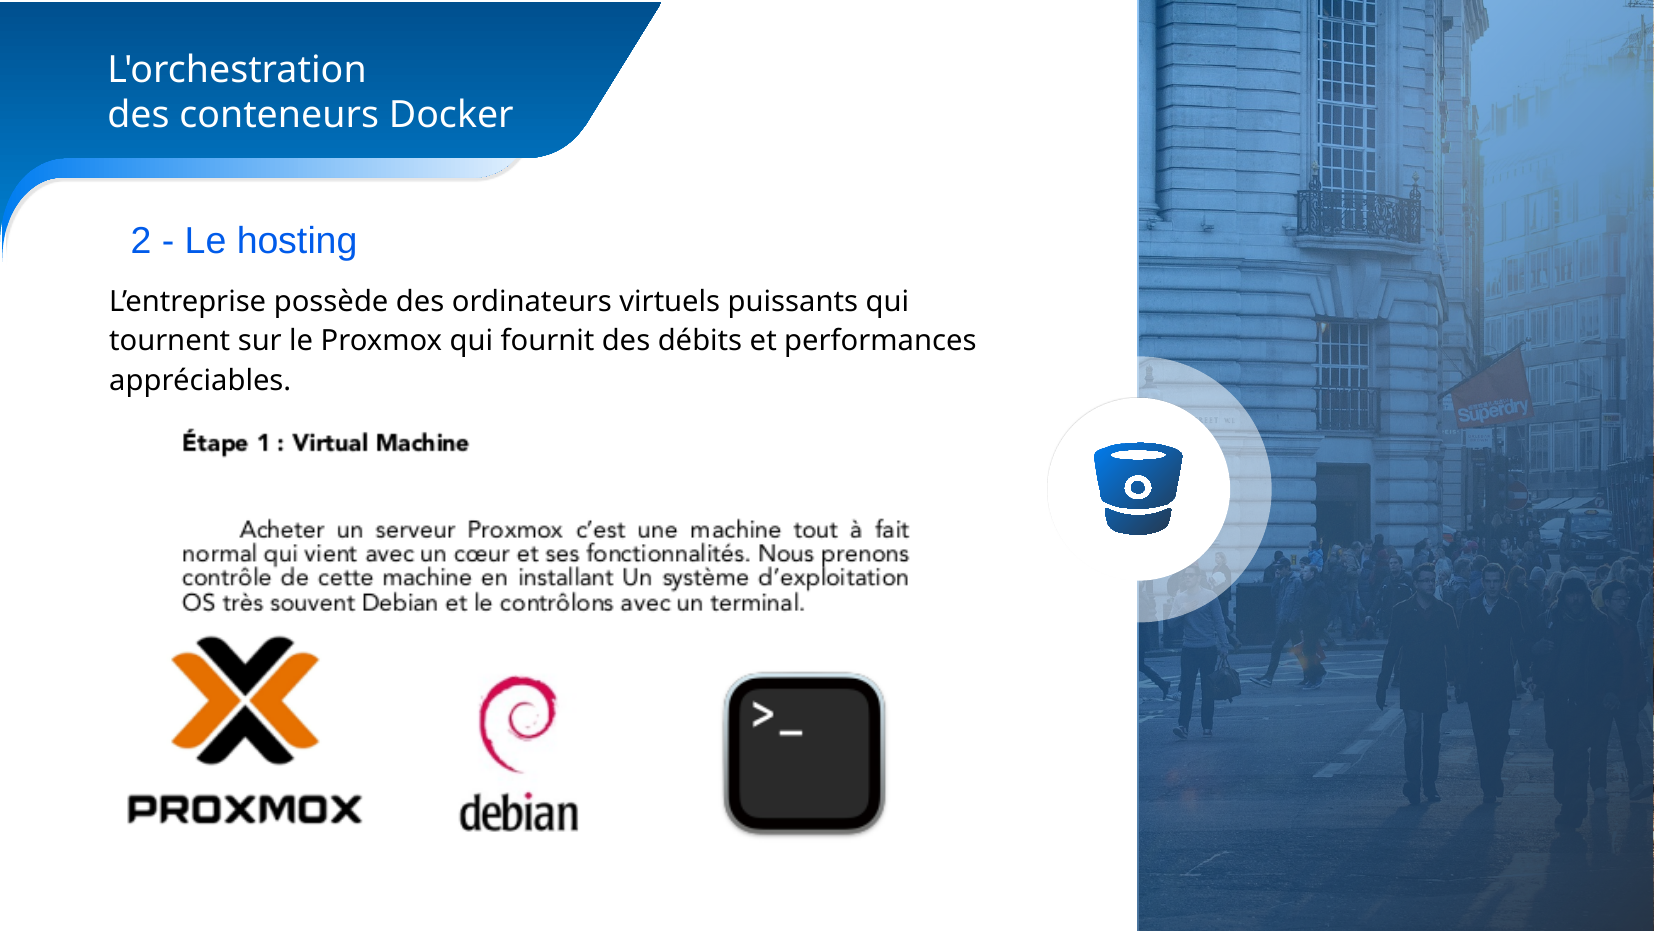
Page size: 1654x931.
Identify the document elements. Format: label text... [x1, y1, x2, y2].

picture [70, 402, 969, 910]
text_box [0, 2, 662, 263]
text_box [1005, 0, 1654, 931]
text_box L'orchestration des conteneurs Docker [92, 37, 530, 143]
text_box L’entreprise possède des ordinateurs virtuels puissants qui tournent sur le Proxmox qui fournit des débits et performances appréciables. [94, 272, 1151, 414]
text_box 2 - Le hosting [115, 212, 520, 270]
